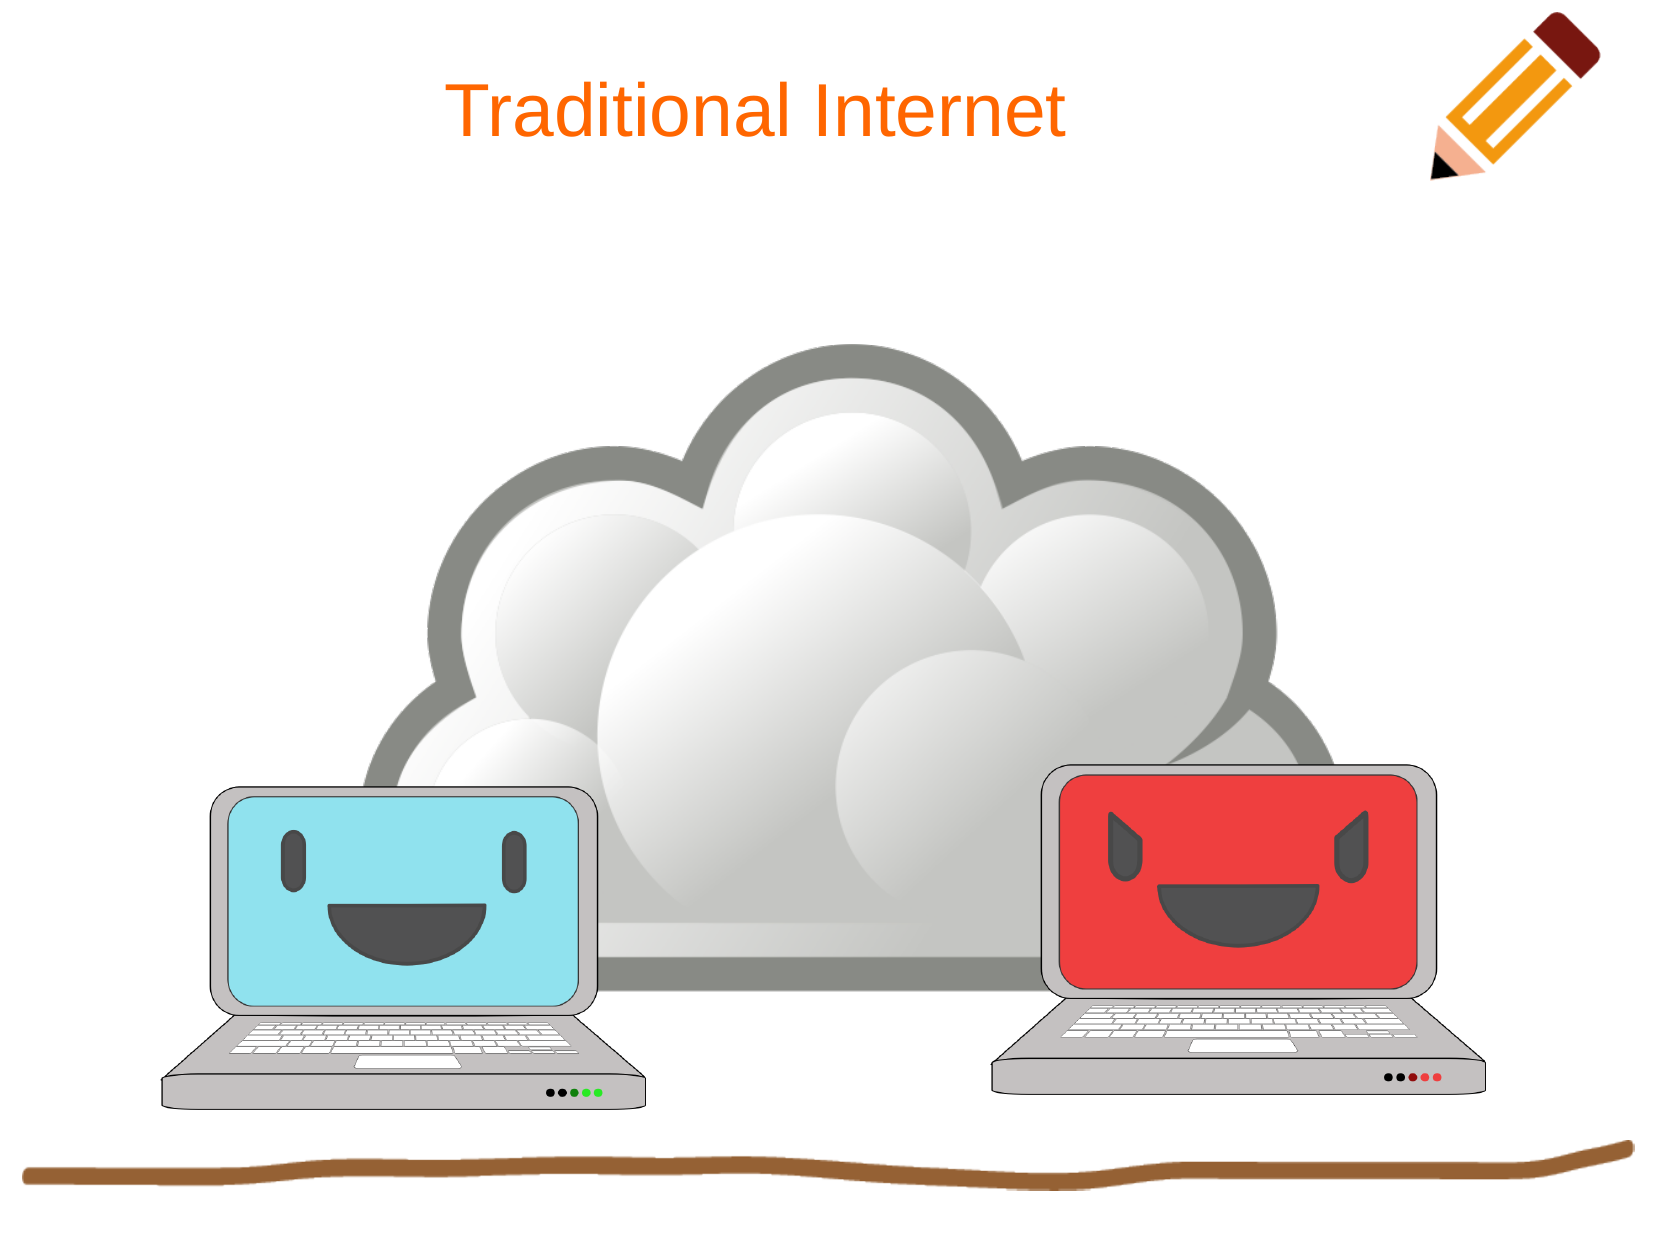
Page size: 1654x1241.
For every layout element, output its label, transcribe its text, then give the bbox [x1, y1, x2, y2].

picture [160, 344, 1486, 1111]
title Traditional Internet [82, 49, 1430, 172]
picture [22, 1140, 1635, 1191]
picture [1430, 12, 1601, 181]
